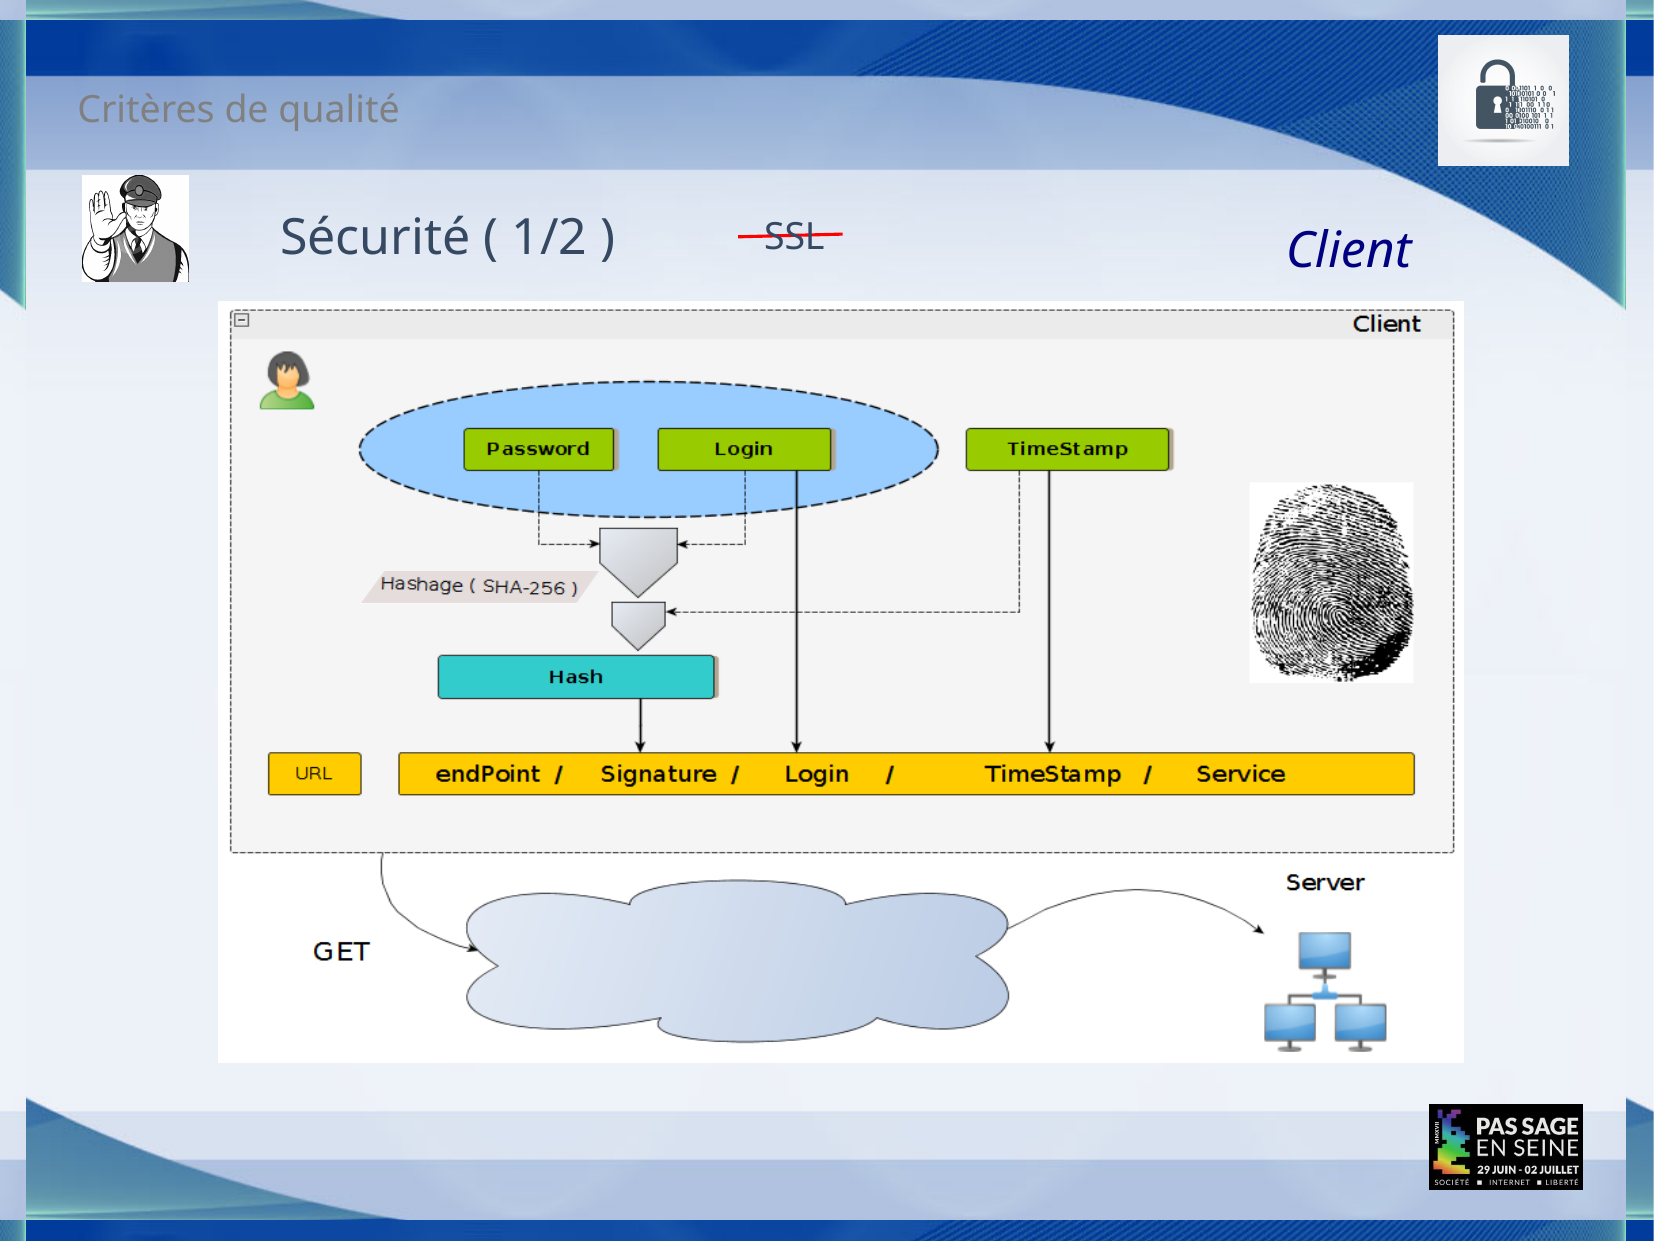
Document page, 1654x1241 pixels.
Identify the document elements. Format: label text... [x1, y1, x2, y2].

title Client [1236, 201, 1461, 295]
title SSL [738, 208, 851, 263]
title Sécurité ( 1/2 ) [199, 200, 697, 270]
picture [0, 0, 1654, 1241]
title Critères de qualité [11, 86, 466, 131]
